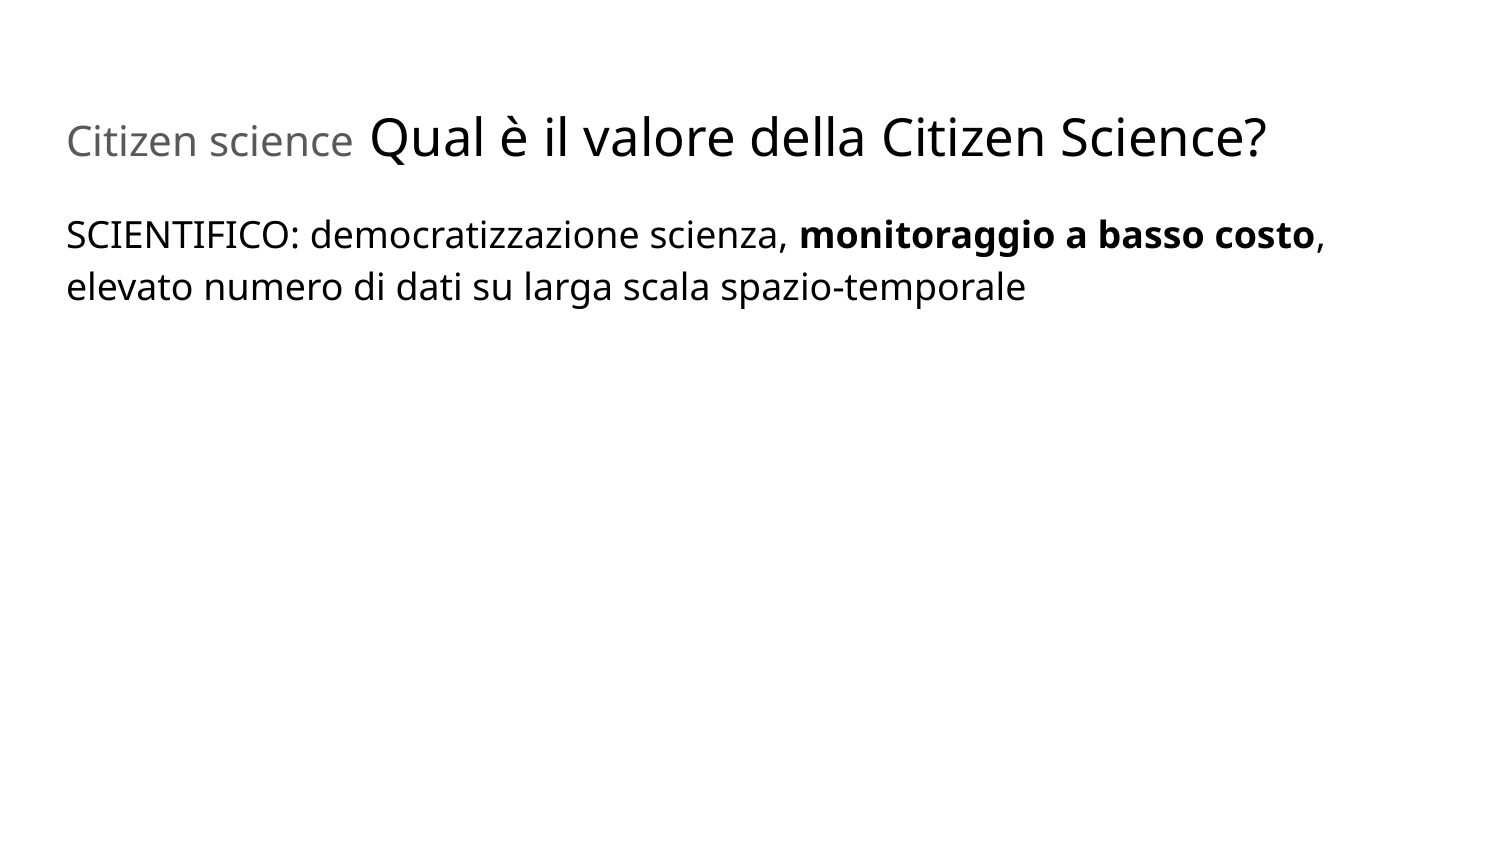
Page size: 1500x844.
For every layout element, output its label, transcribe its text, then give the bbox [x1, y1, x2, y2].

title Citizen science Qual è il valore della Citizen Science? [51, 72, 1449, 167]
list SCIENTIFICO: democratizzazione scienza, monitoraggio a basso costo, elevato numero di dati su larga scala spazio-temporale [51, 189, 1449, 750]
